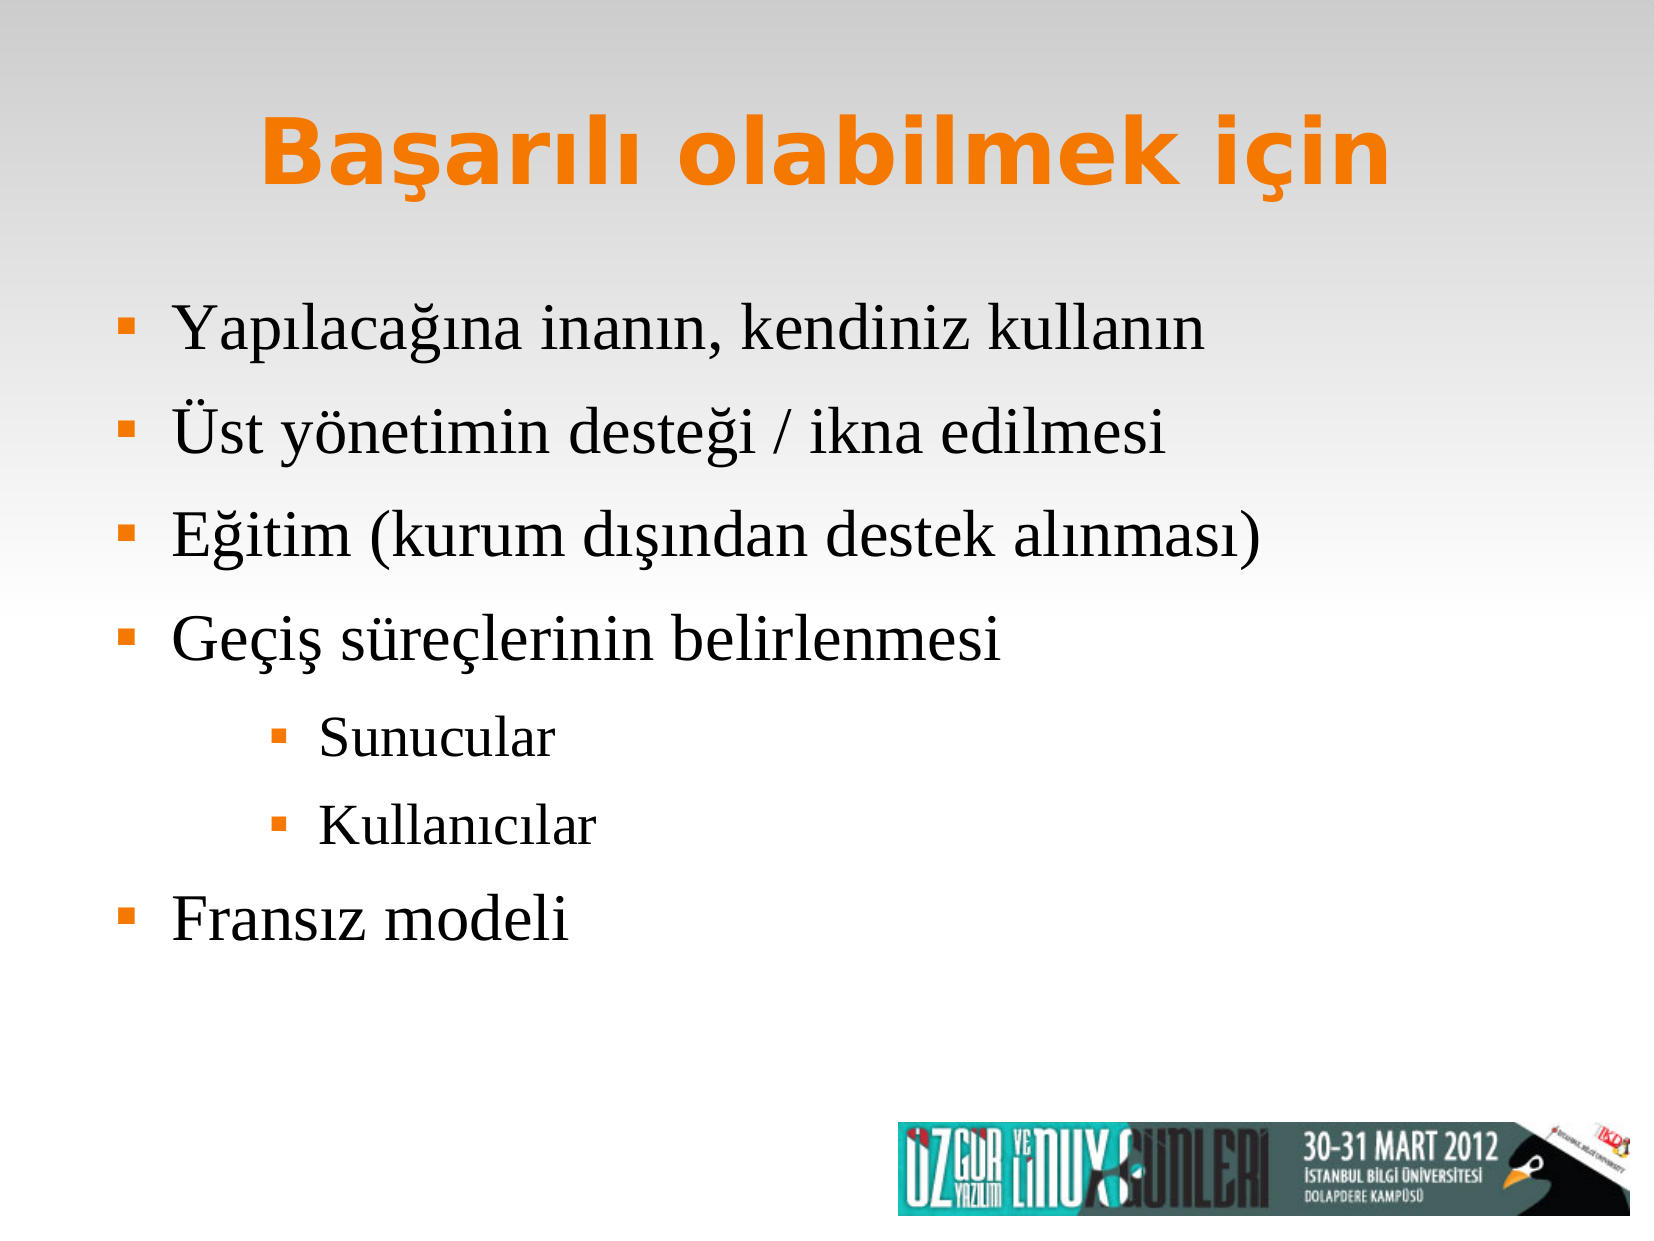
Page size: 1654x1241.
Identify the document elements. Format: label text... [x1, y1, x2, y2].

title Başarılı olabilmek için [82, 49, 1571, 257]
list Yapılacağına inanın, kendiniz kullanın Üst yönetimin desteği / ikna edilmesi Eğitim (kurum dışından destek alınması) Geçiş süreçlerinin belirlenmesi Sunucular Kullanıcılar Fransız modeli [82, 290, 1571, 1109]
picture [898, 1122, 1630, 1216]
